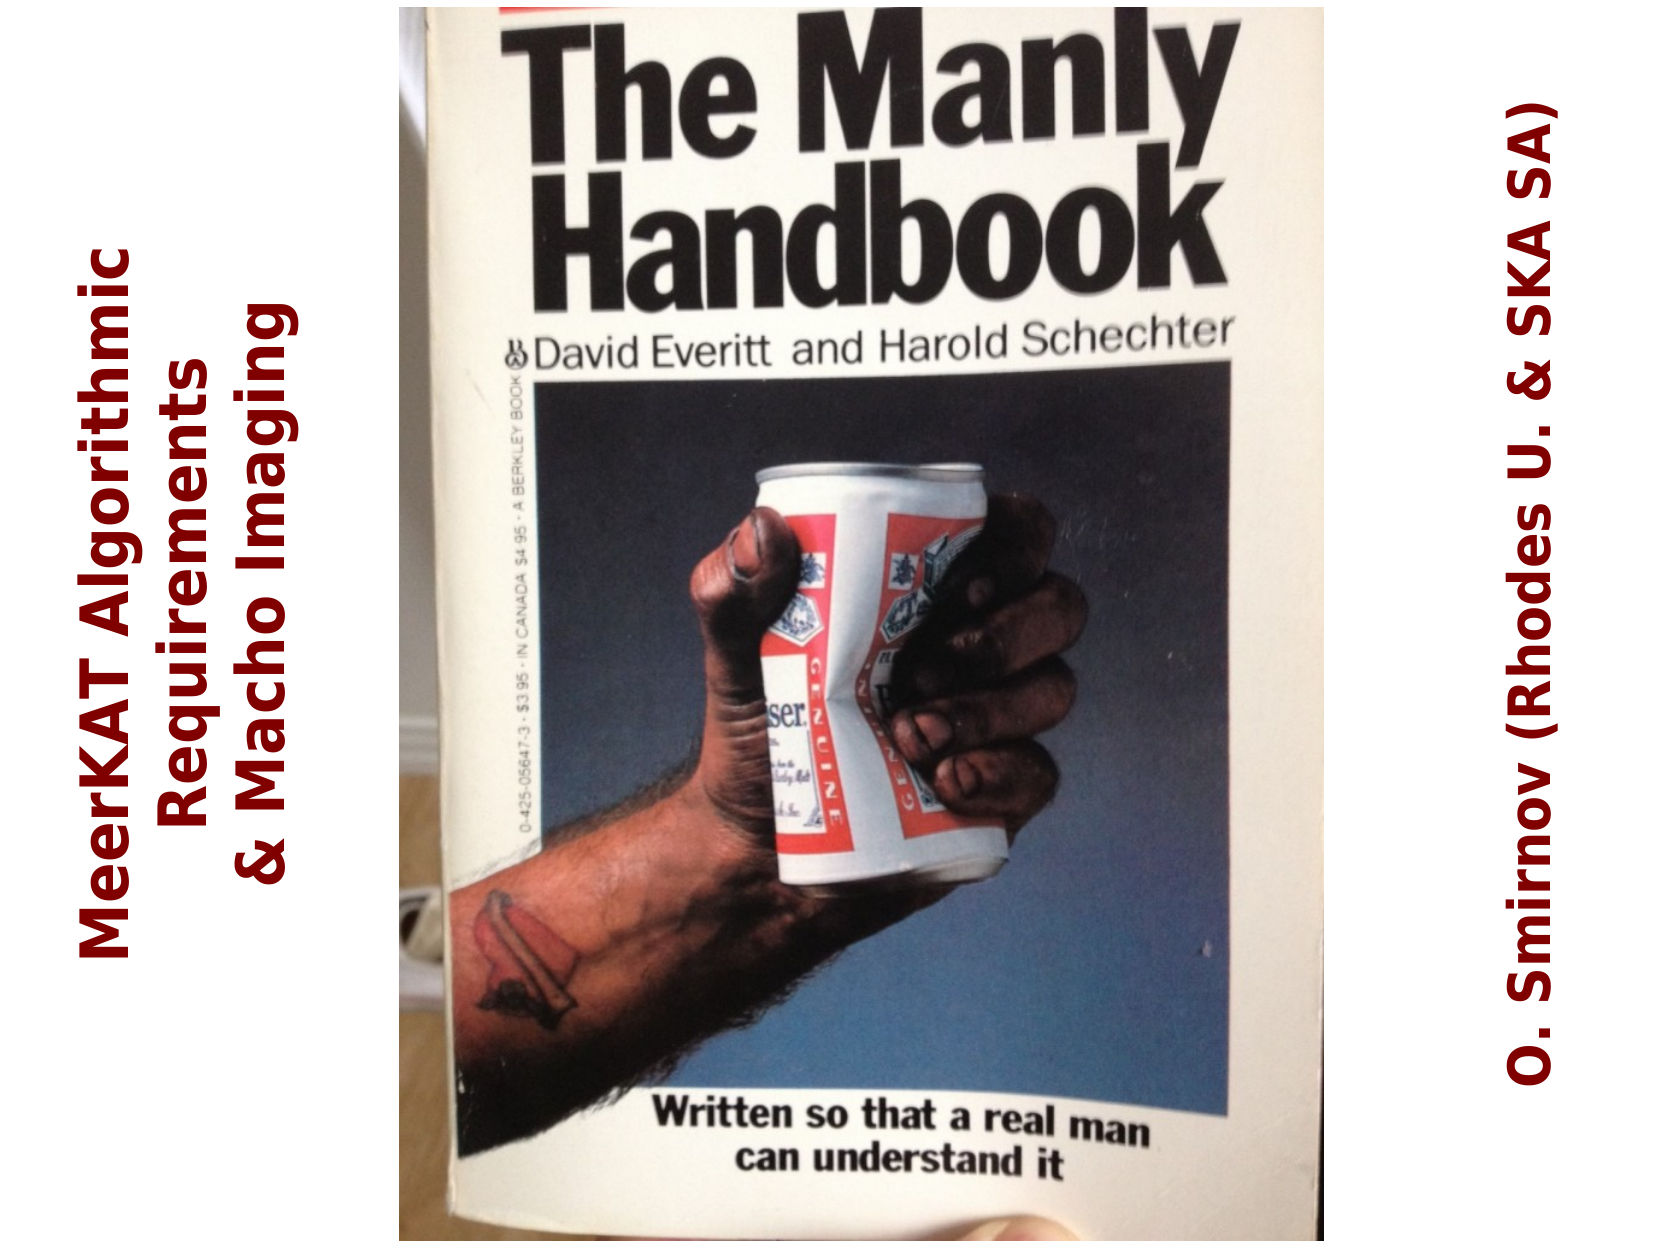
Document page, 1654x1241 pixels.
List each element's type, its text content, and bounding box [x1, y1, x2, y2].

picture [399, 7, 1324, 1241]
subtitle MeerKAT Algorithmic Requirements & Macho Imaging O. Smirnov (Rhodes U. & SKA SA) [66, 0, 1565, 1241]
